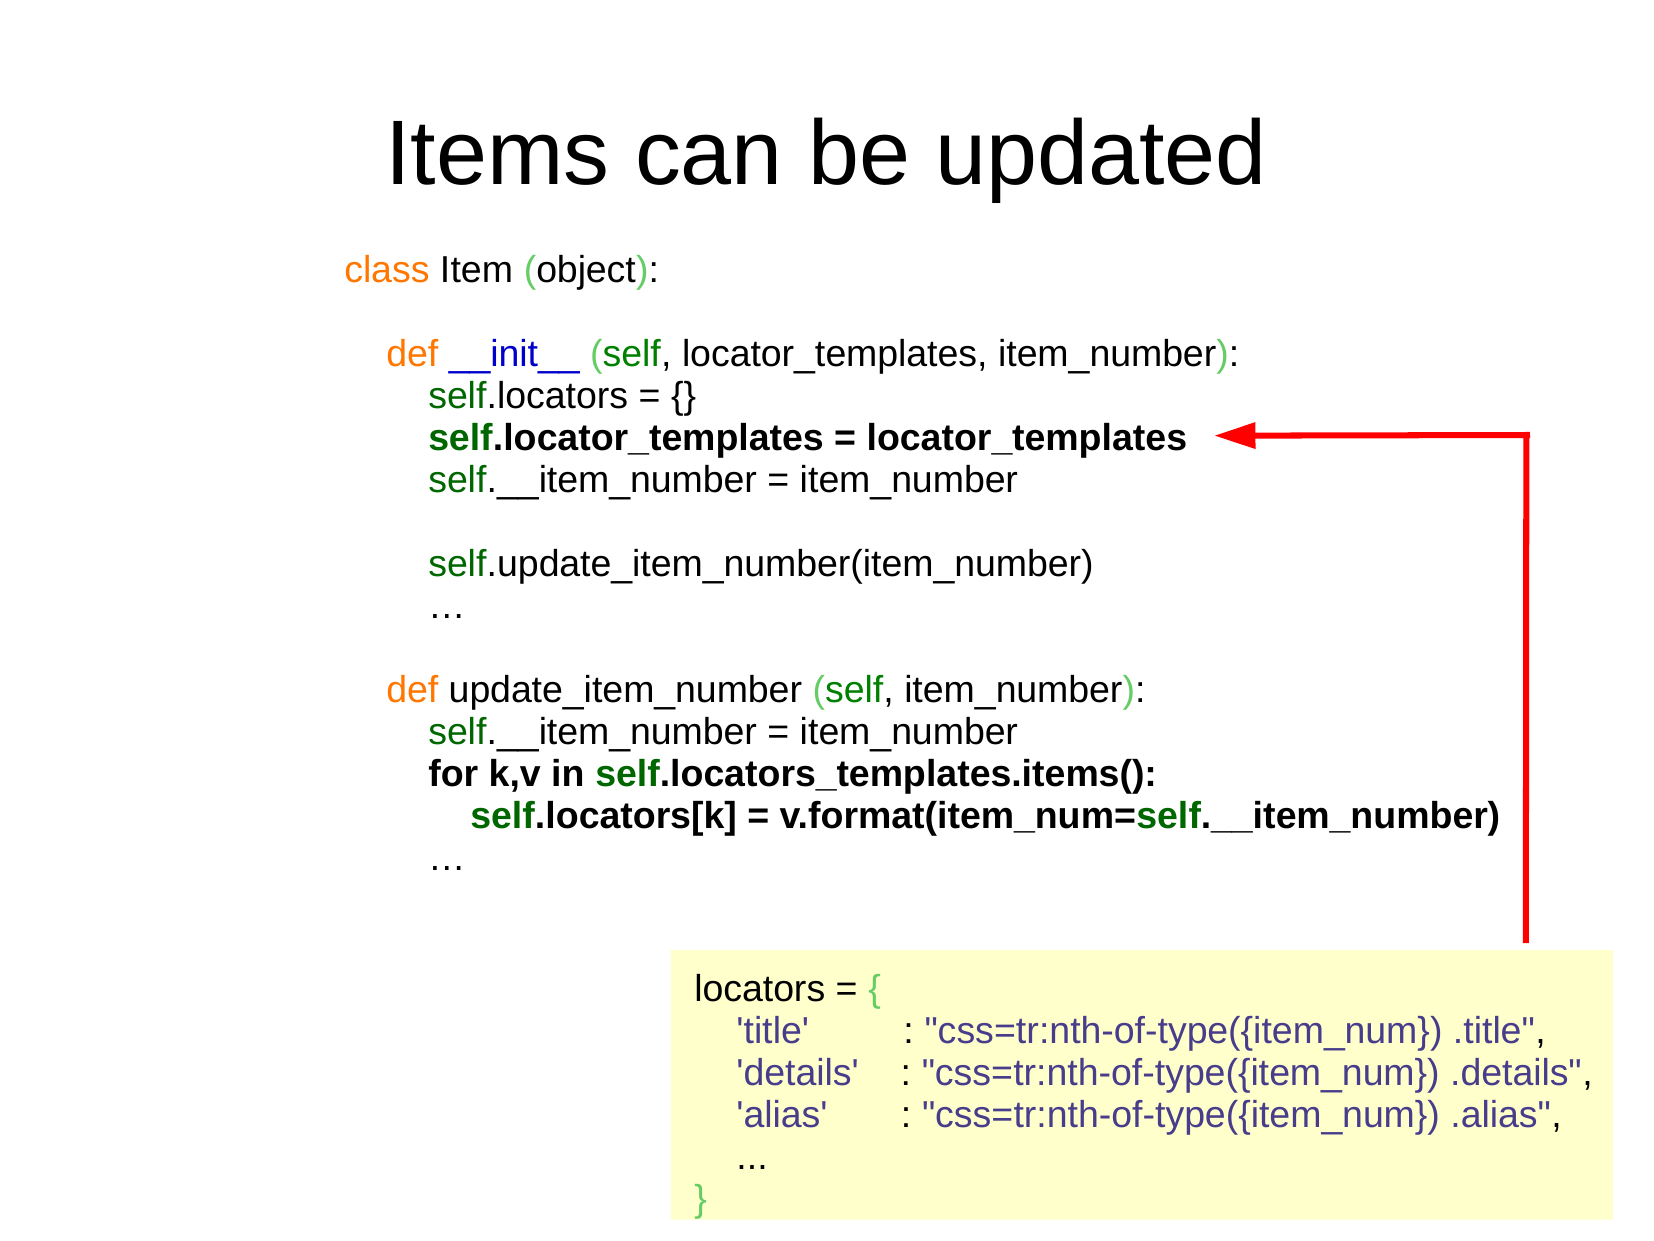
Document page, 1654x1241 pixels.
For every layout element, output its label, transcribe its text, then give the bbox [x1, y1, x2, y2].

text_box class Item (object): def __init__ (self, locator_templates, item_number): self.locators = {} self.locator_templates = locator_templates self.__item_number = item_number self.update_item_number(item_number) … def update_item_number (self, item_number): self.__item_number = item_number for k,v in self.locators_templates.items(): self.locators[k] = v.format(item_num=self.__item_number) … [329, 241, 1516, 929]
title Items can be updated [82, 49, 1571, 257]
text_box [670, 950, 1614, 1220]
text_box locators = { 'title' : "css=tr:nth-of-type({item_num}) .title", 'details' : "css=tr:nth-of-type({item_num}) .details", 'alias' : "css=tr:nth-of-type({item_num}) .alias", ... } [679, 960, 1608, 1227]
